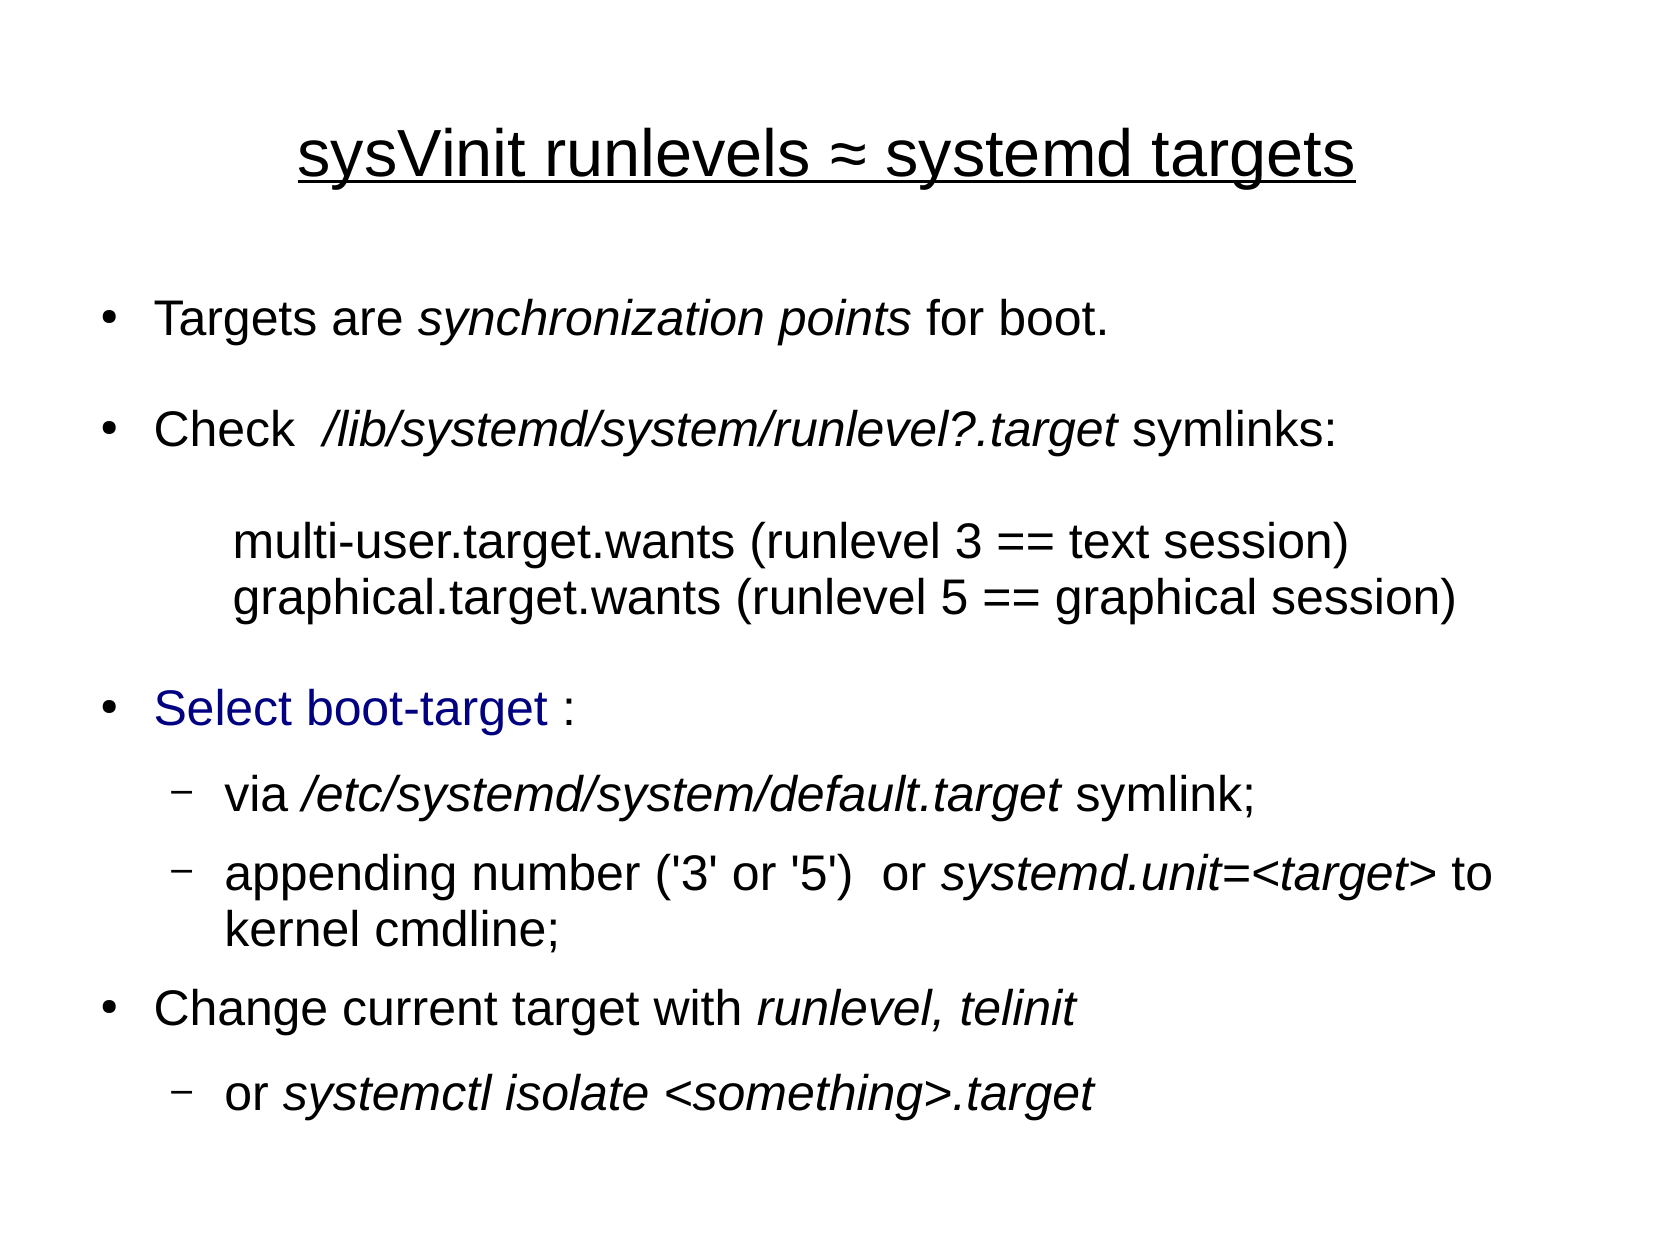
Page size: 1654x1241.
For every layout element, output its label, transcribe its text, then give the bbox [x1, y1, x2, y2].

title sysVinit runlevels ≈ systemd targets [82, 49, 1571, 257]
list Targets are synchronization points for boot. Check /lib/systemd/system/runlevel?.target symlinks: multi-user.target.wants (runlevel 3 == text session) graphical.target.wants (runlevel 5 == graphical session) Select boot-target : via /etc/systemd/system/default.target symlink; appending number ('3' or '5') or systemd.unit=<target> to kernel cmdline; Change current target with runlevel, telinit or systemctl isolate <something>.target [82, 290, 1571, 1010]
